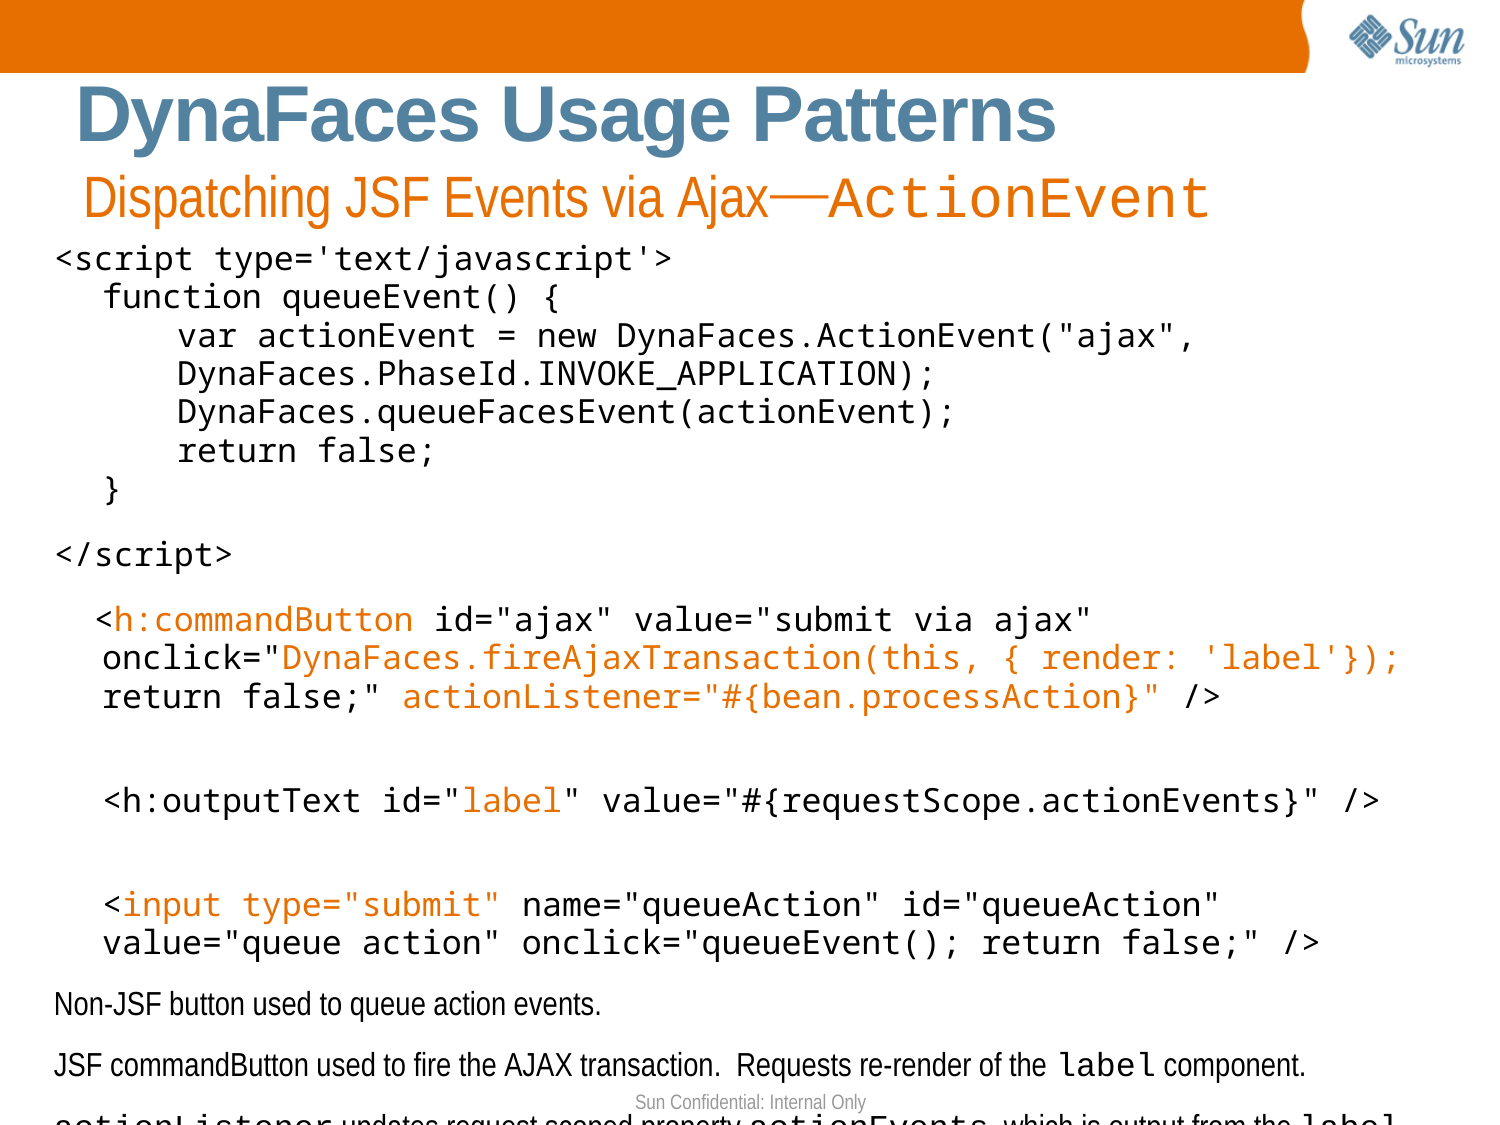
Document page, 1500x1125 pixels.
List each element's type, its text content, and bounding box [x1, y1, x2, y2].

text_box Dispatching JSF Events via Ajax⎯ActionEvent [83, 168, 1351, 238]
title DynaFaces Usage Patterns [75, 77, 1437, 182]
list <script type='text/javascript'> function queueEvent() { var actionEvent = new DynaFaces.ActionEvent("ajax", DynaFaces.PhaseId.INVOKE_APPLICATION); DynaFaces.queueFacesEvent(actionEvent); return false; } </script> <h:commandButton id="ajax" value="submit via ajax" onclick="DynaFaces.fireAjaxTransaction(this, { render: 'label'}); return false;" actionListener="#{bean.processAction}" /> <h:outputText id="label" value="#{requestScope.actionEvents}" /> <input type="submit" name="queueAction" id="queueAction" value="queue action" onclick="queueEvent(); return false;" /> Non-JSF button used to queue action events. JSF commandButton used to fire the AJAX transaction. Requests re-render of the label component. actionListener updates request scoped property actionEvents, which is output from the label component. [34, 239, 1460, 1125]
picture [0, 0, 1500, 73]
